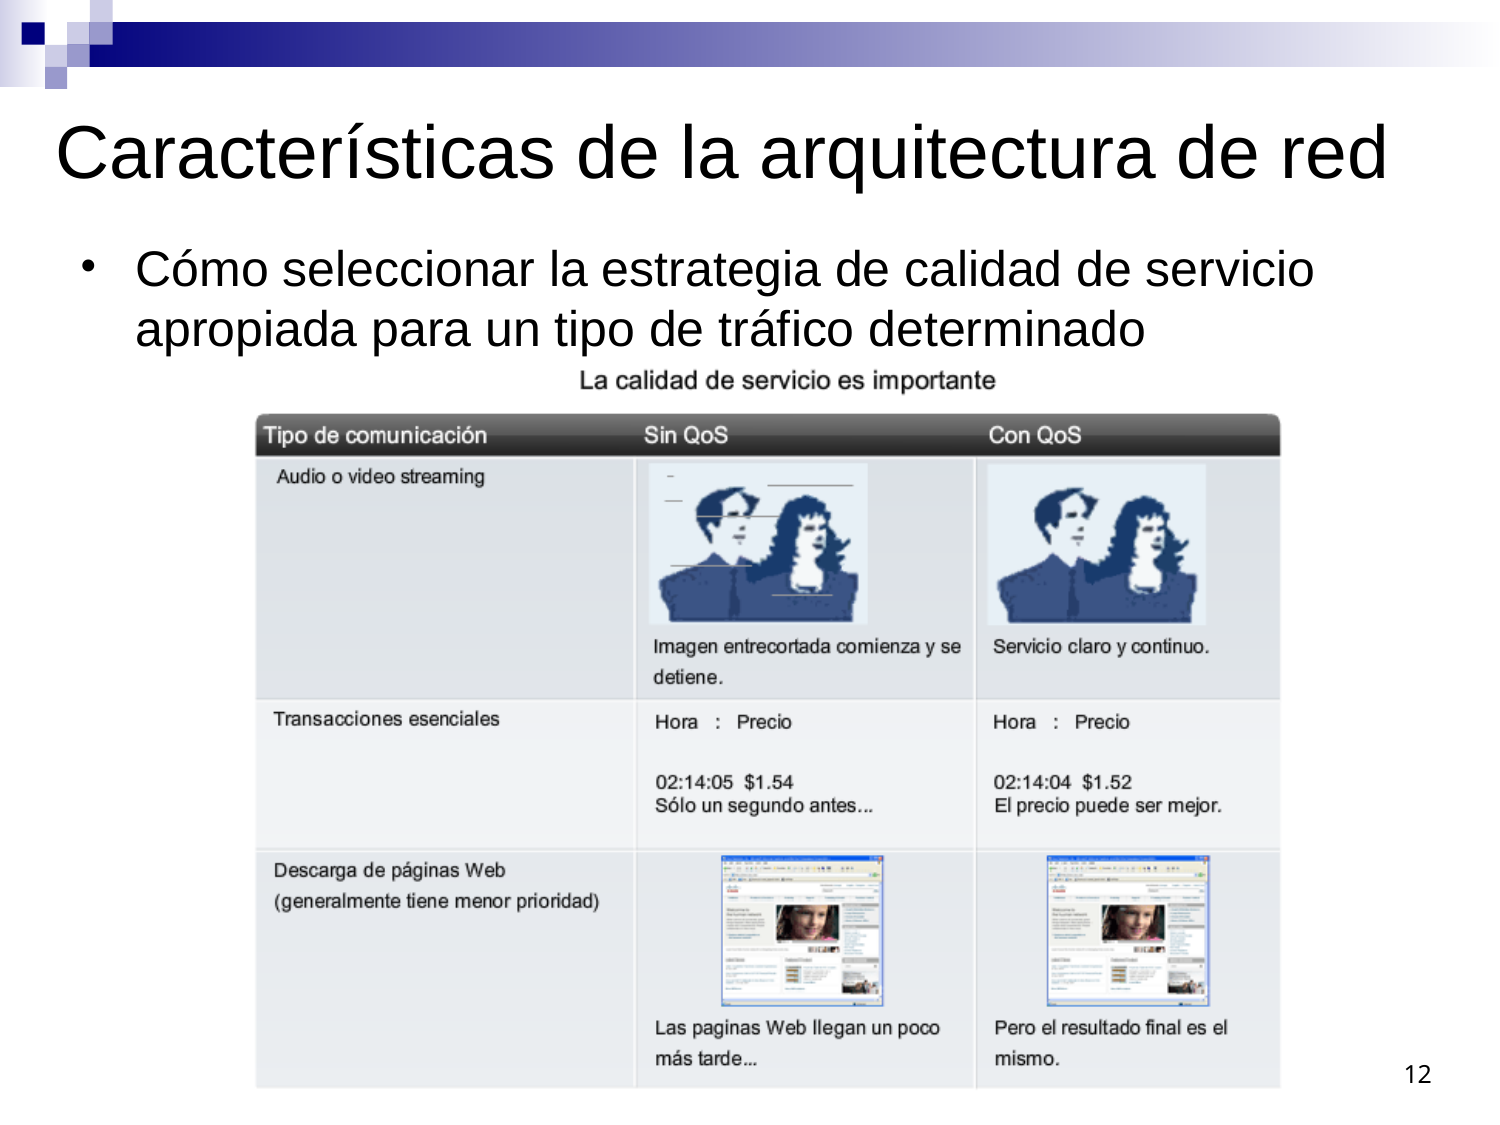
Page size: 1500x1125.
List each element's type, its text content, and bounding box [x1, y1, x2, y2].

text_box Características de la arquitectura de red [41, 31, 1500, 267]
text_box Cómo seleccionar la estrategia de calidad de servicio apropiada para un tipo de tráfico determinado [64, 228, 1411, 1062]
text_box <número> [1074, 1025, 1447, 1101]
picture [243, 360, 1291, 1098]
